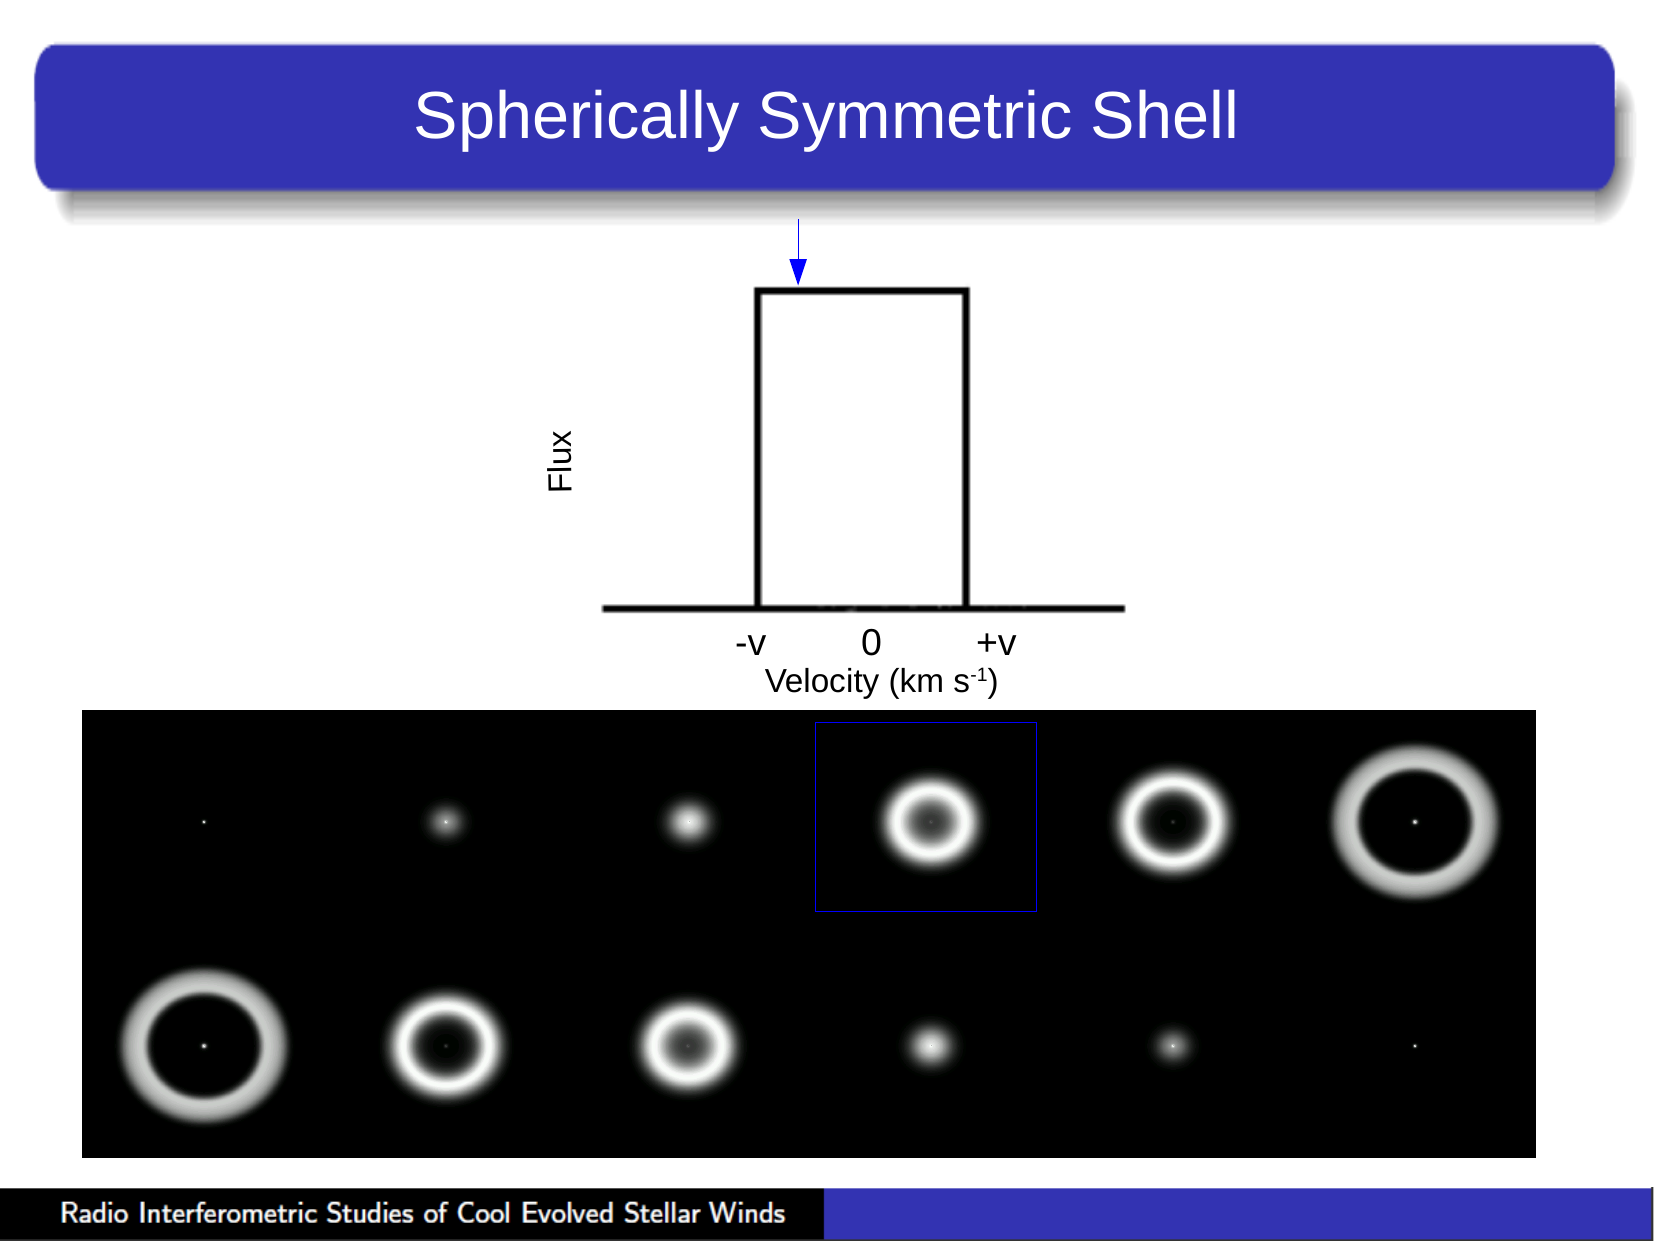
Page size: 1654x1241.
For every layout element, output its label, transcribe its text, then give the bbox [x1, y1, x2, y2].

text_box -v 0 +v [720, 614, 1105, 671]
picture [23, 29, 1648, 237]
text_box Velocity (km s-1) [750, 671, 1075, 709]
picture [0, 1187, 1654, 1241]
picture [82, 710, 1536, 1158]
text_box Spherically Symmetric Shell [59, 70, 1595, 236]
picture [590, 258, 1243, 621]
text_box Flux [531, 324, 587, 509]
